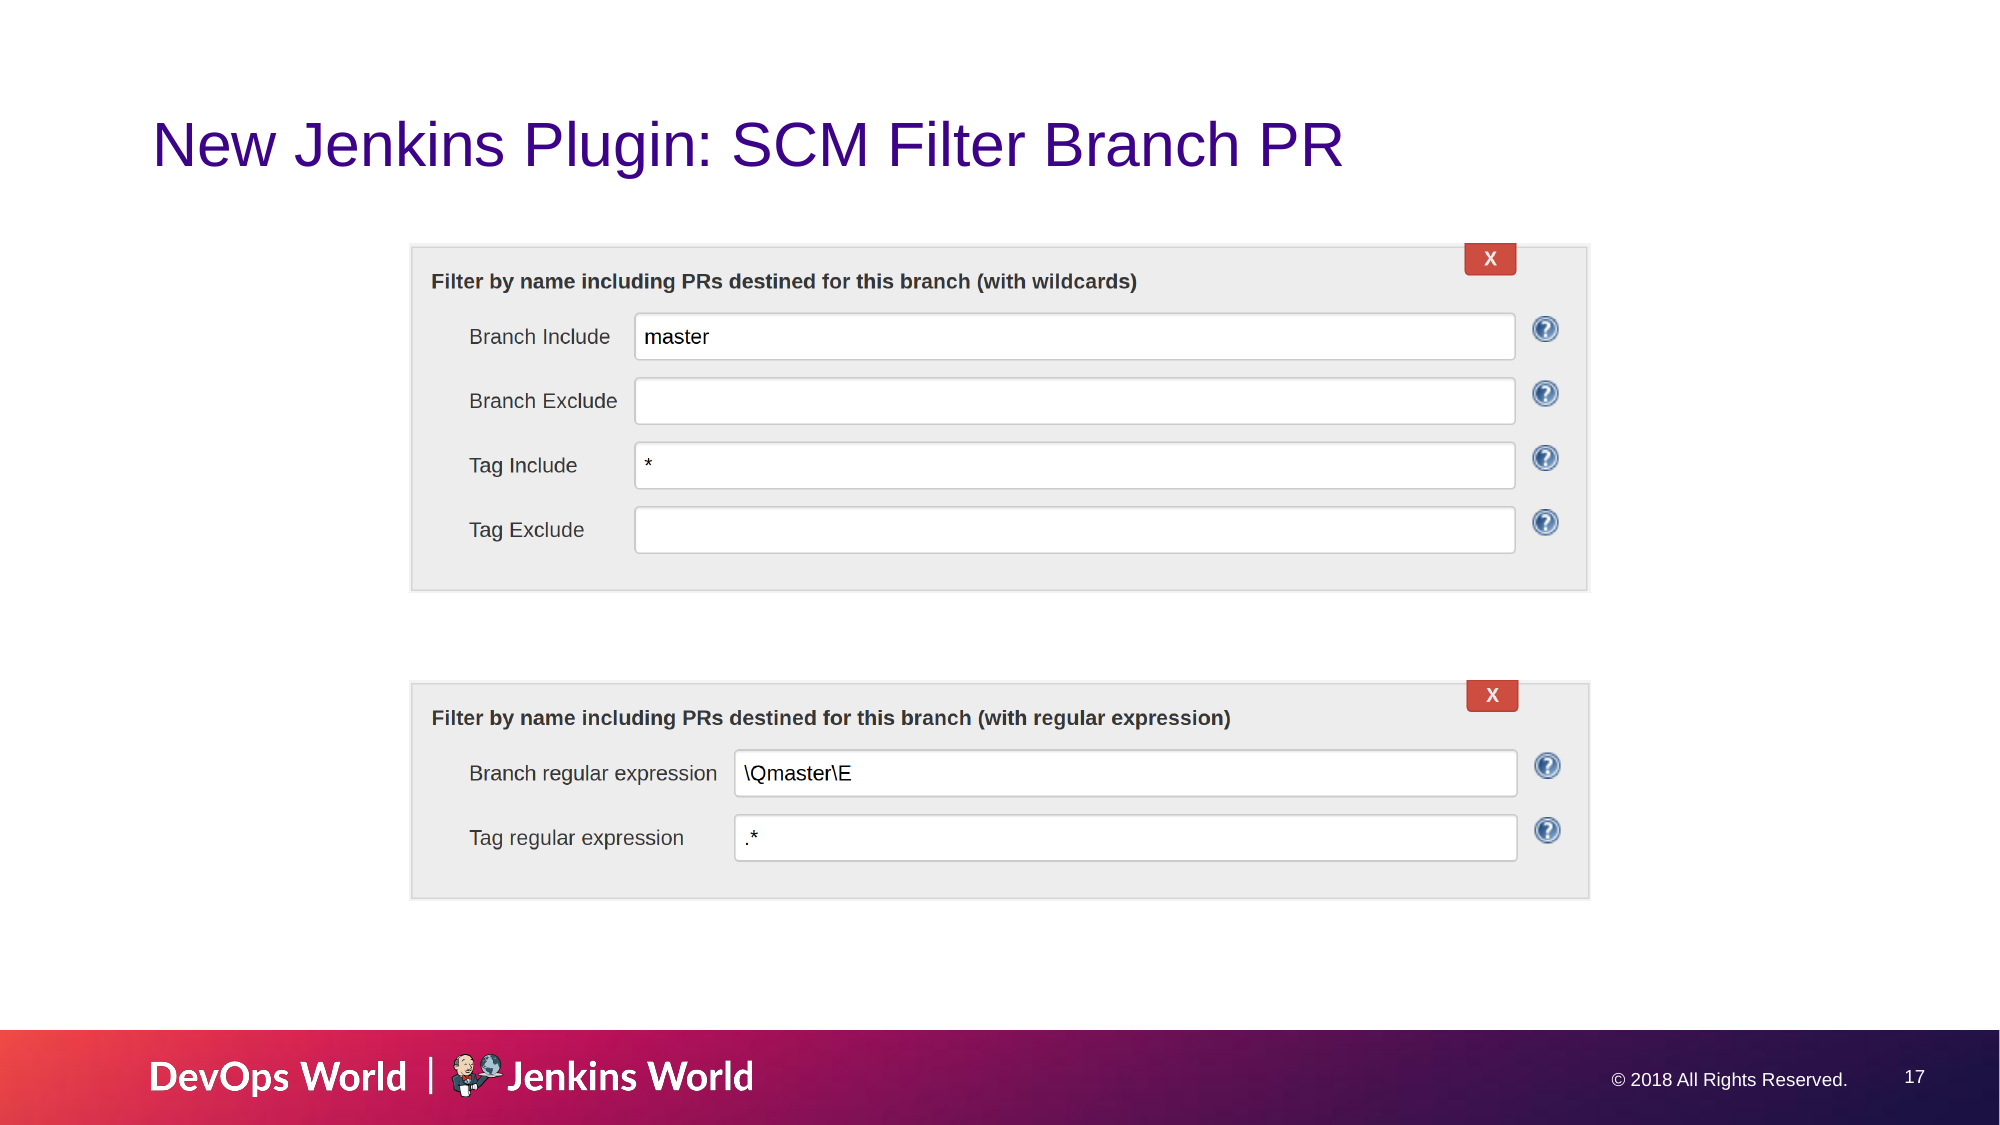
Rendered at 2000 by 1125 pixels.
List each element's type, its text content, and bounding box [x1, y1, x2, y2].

picture [0, 1030, 2000, 1125]
picture [409, 680, 1591, 901]
picture [409, 243, 1591, 593]
title New Jenkins Plugin: SCM Filter Branch PR [152, 60, 1848, 180]
